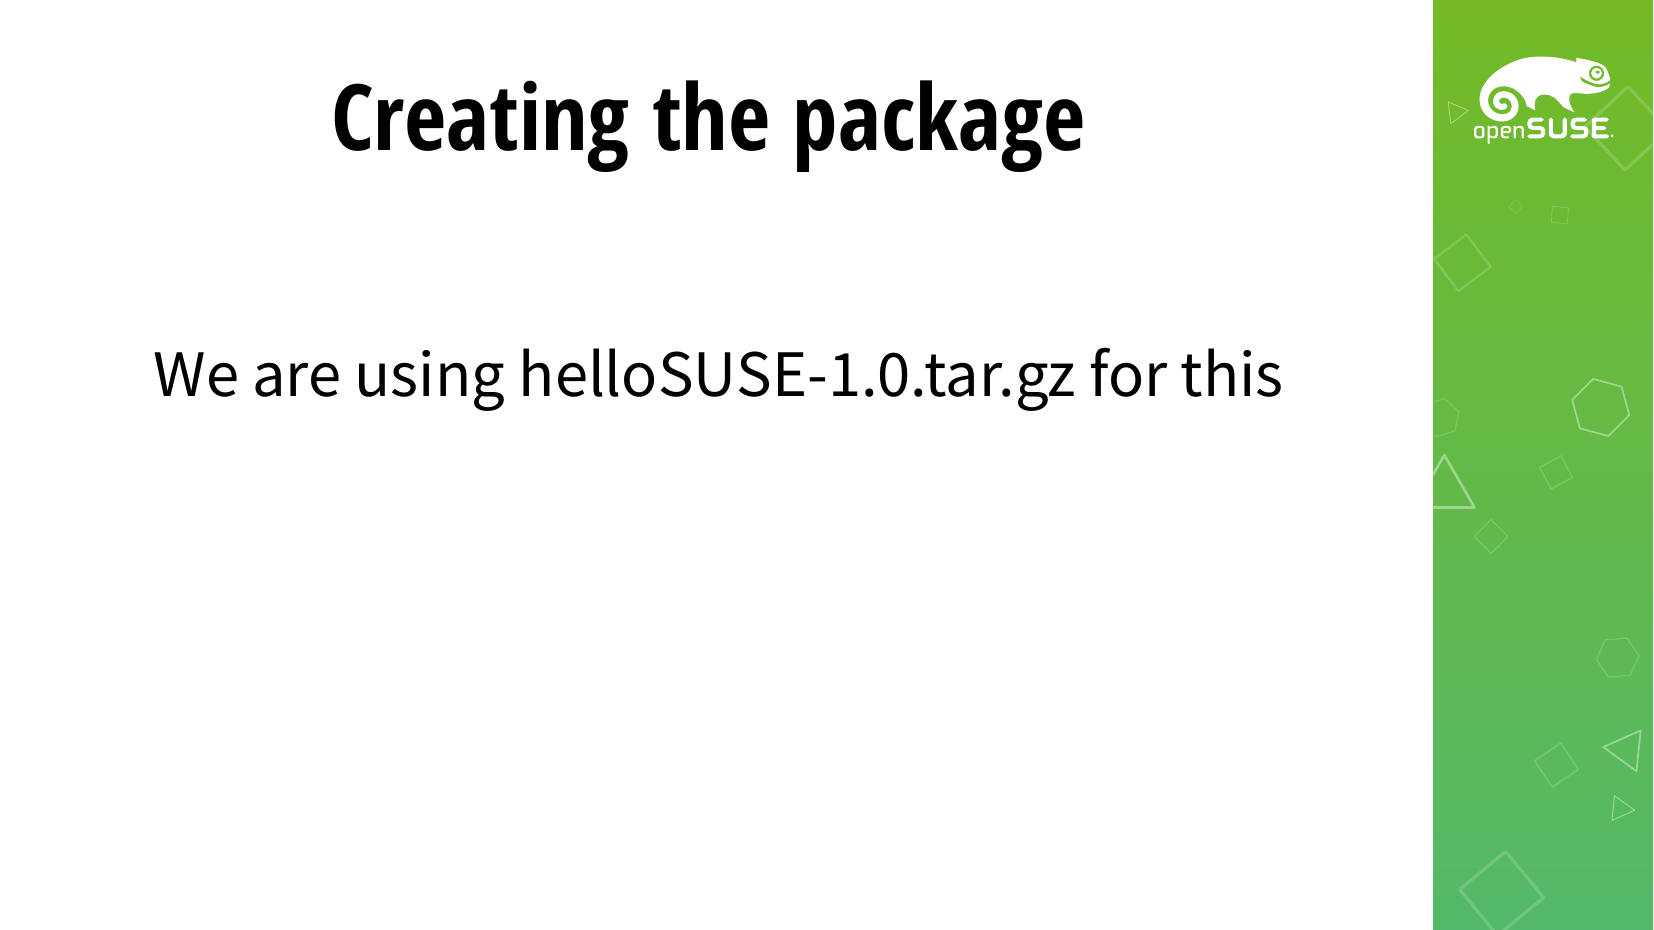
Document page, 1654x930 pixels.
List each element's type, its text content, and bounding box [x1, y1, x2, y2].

title Creating the package [82, 37, 1336, 193]
list We are using helloSUSE-1.0.tar.gz for this [82, 217, 1336, 757]
